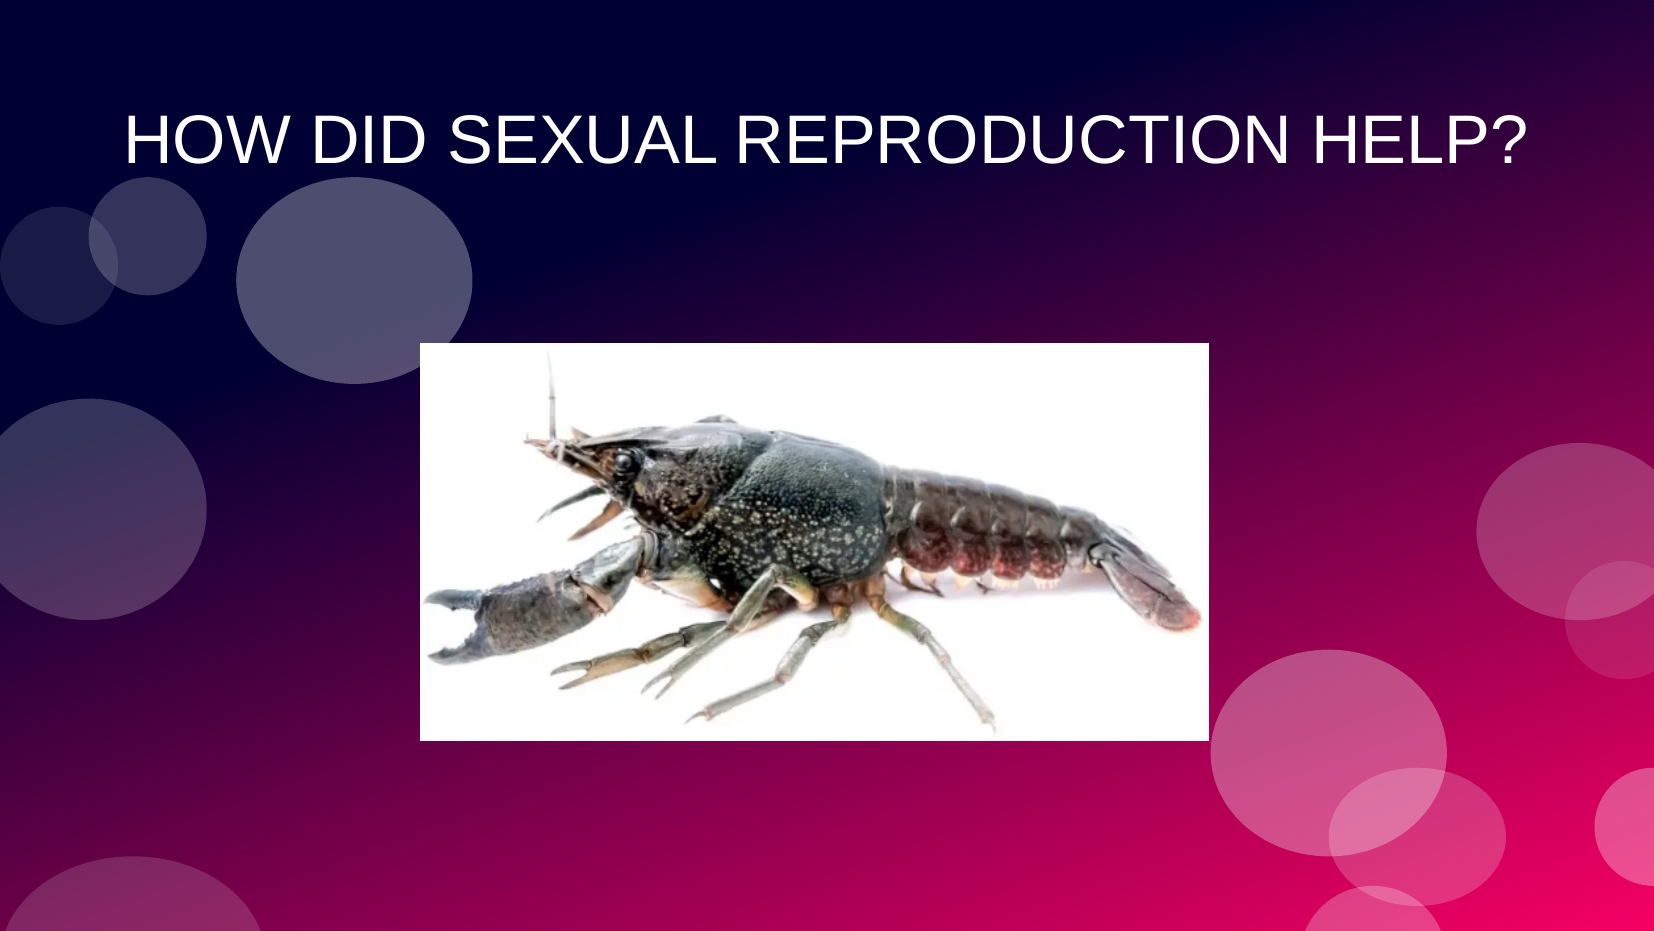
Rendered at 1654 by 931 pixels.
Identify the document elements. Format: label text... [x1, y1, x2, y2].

picture [420, 343, 1209, 741]
title HOW DID SEXUAL REPRODUCTION HELP? [82, 62, 1571, 218]
